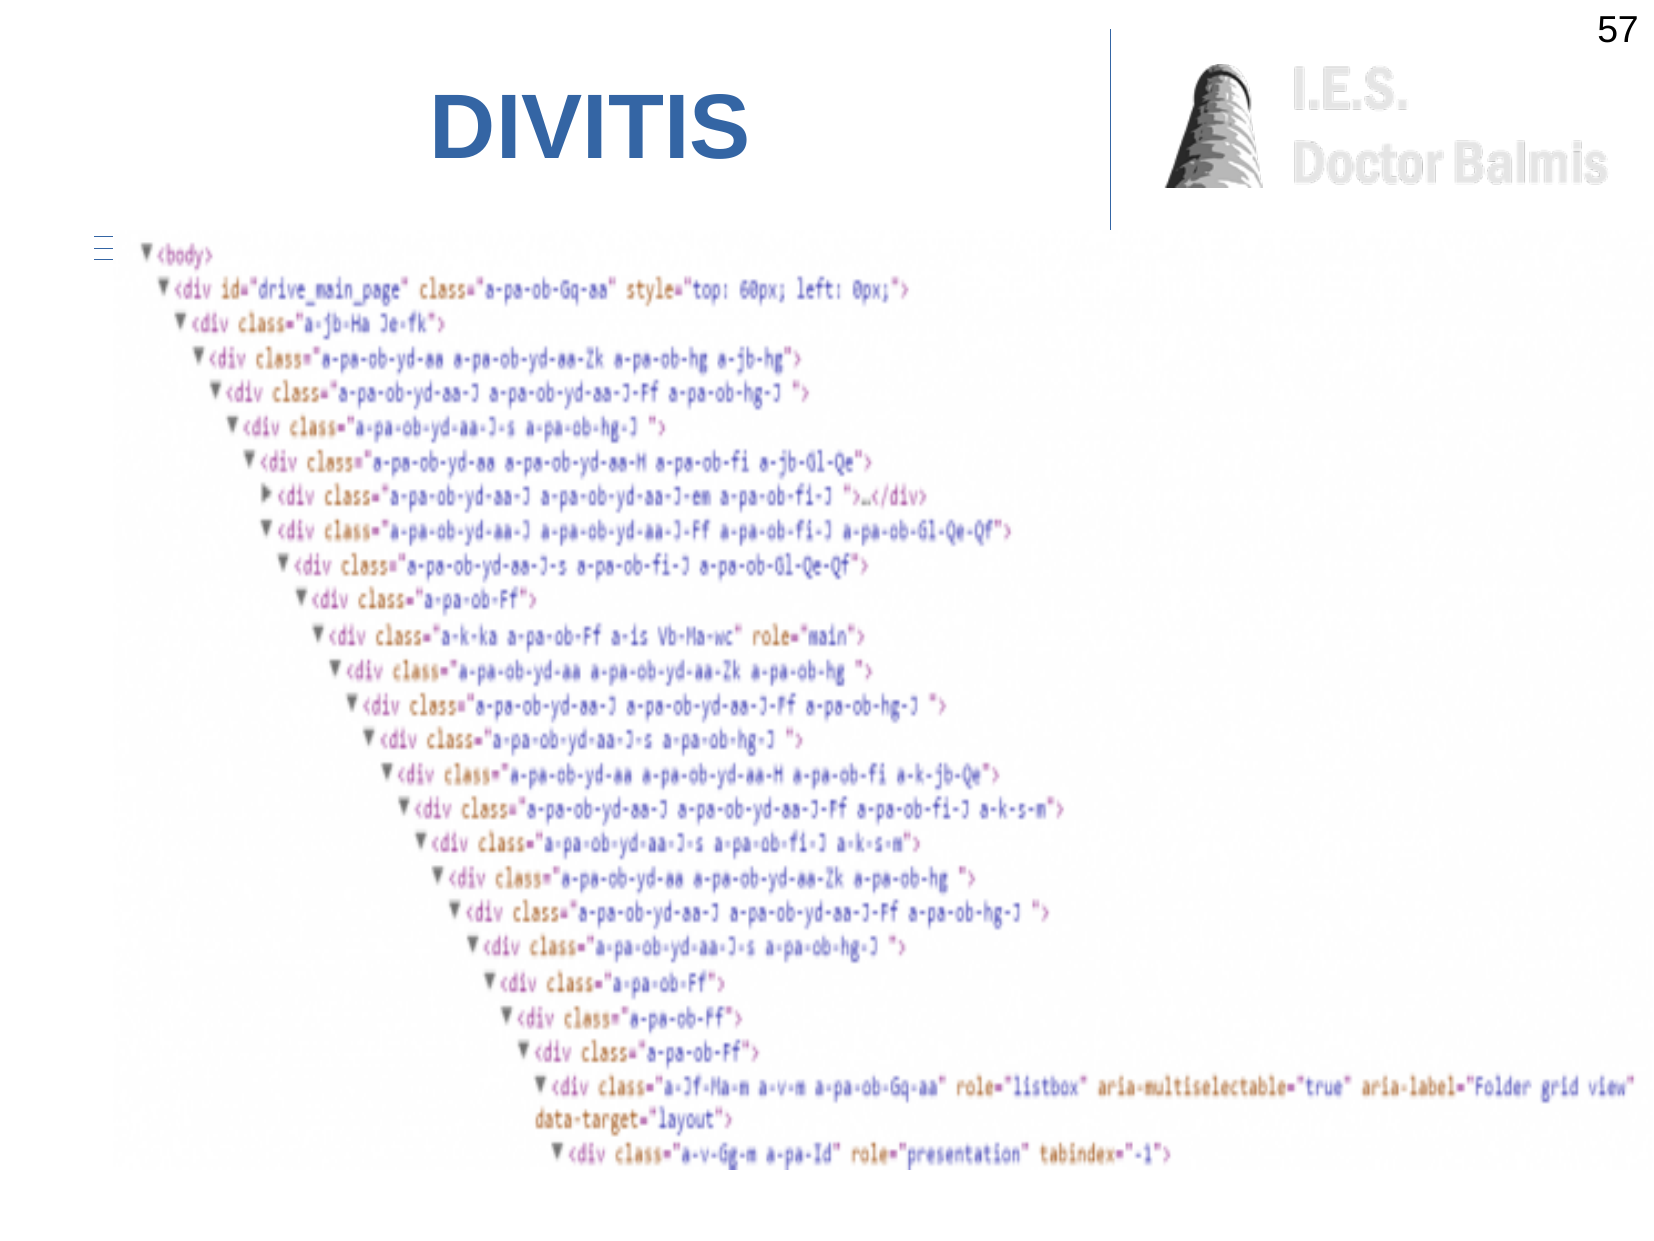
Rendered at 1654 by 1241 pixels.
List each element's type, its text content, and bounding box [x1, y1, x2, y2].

picture [1133, 64, 1619, 188]
picture [113, 230, 1654, 1170]
title DIVITIS [118, 23, 1063, 230]
